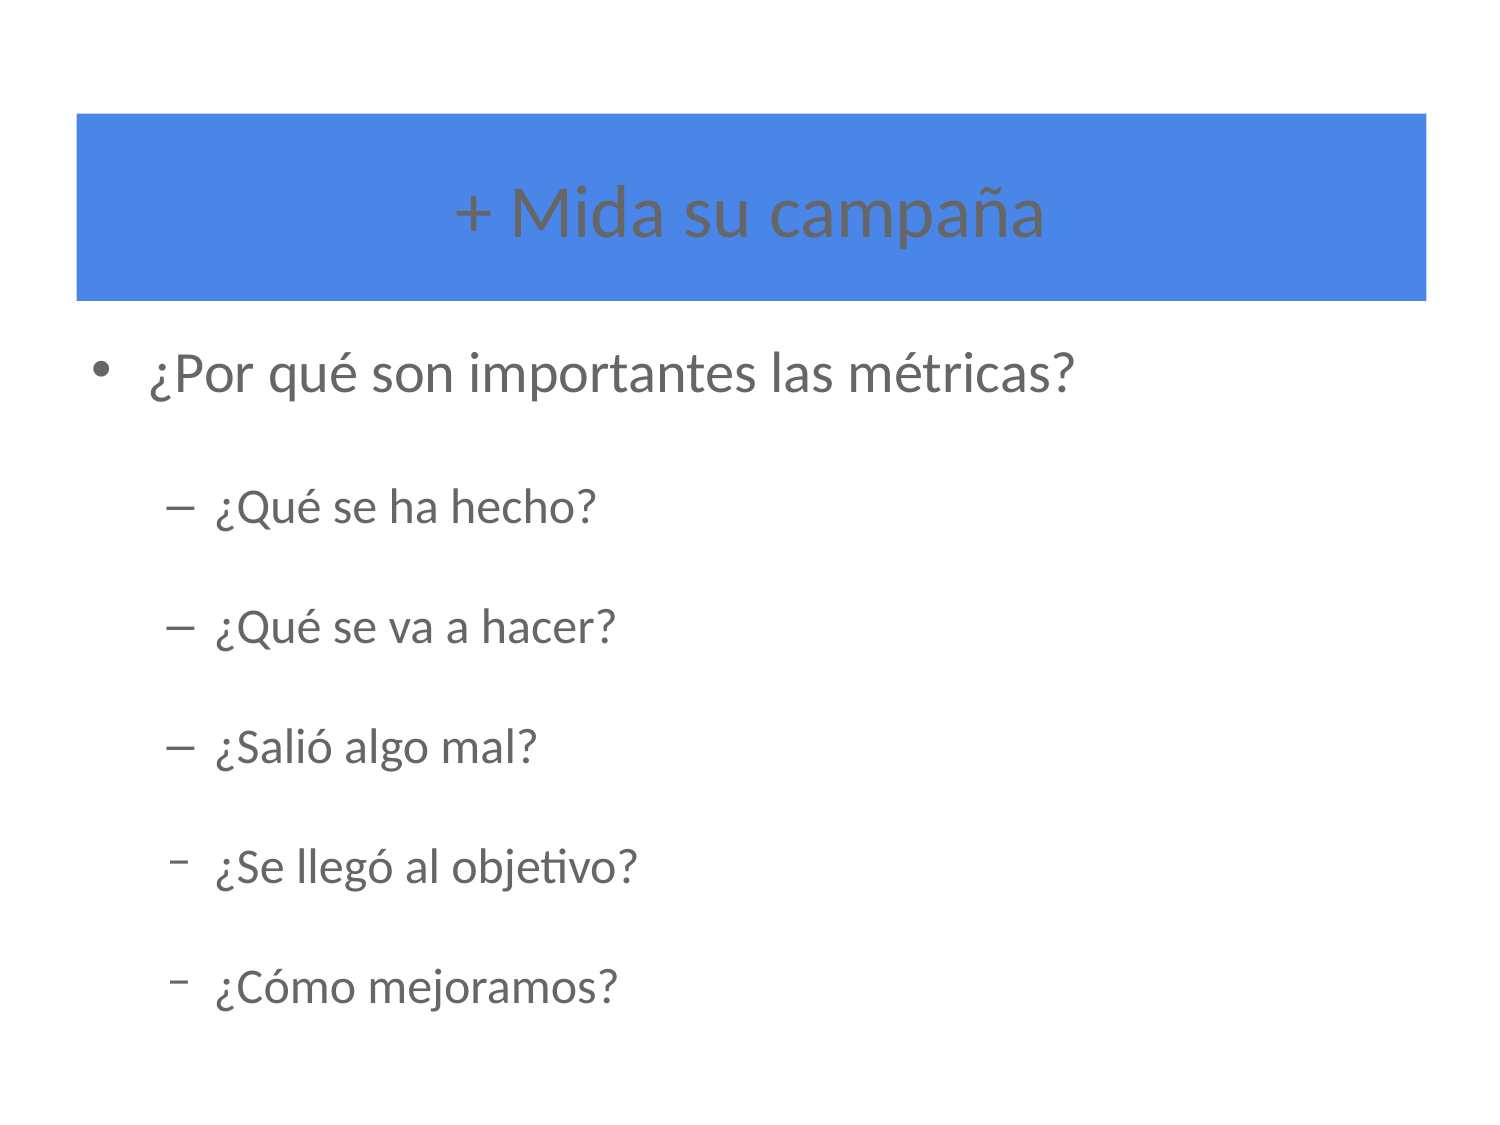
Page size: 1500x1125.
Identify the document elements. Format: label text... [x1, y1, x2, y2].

text_box + Mida su campaña [76, 113, 1427, 301]
text_box ¿Por qué son importantes las métricas? ¿Qué se ha hecho? ¿Qué se va a hacer? ¿Salió algo mal? ¿Se llegó al objetivo? ¿Cómo mejoramos? [76, 326, 1427, 988]
